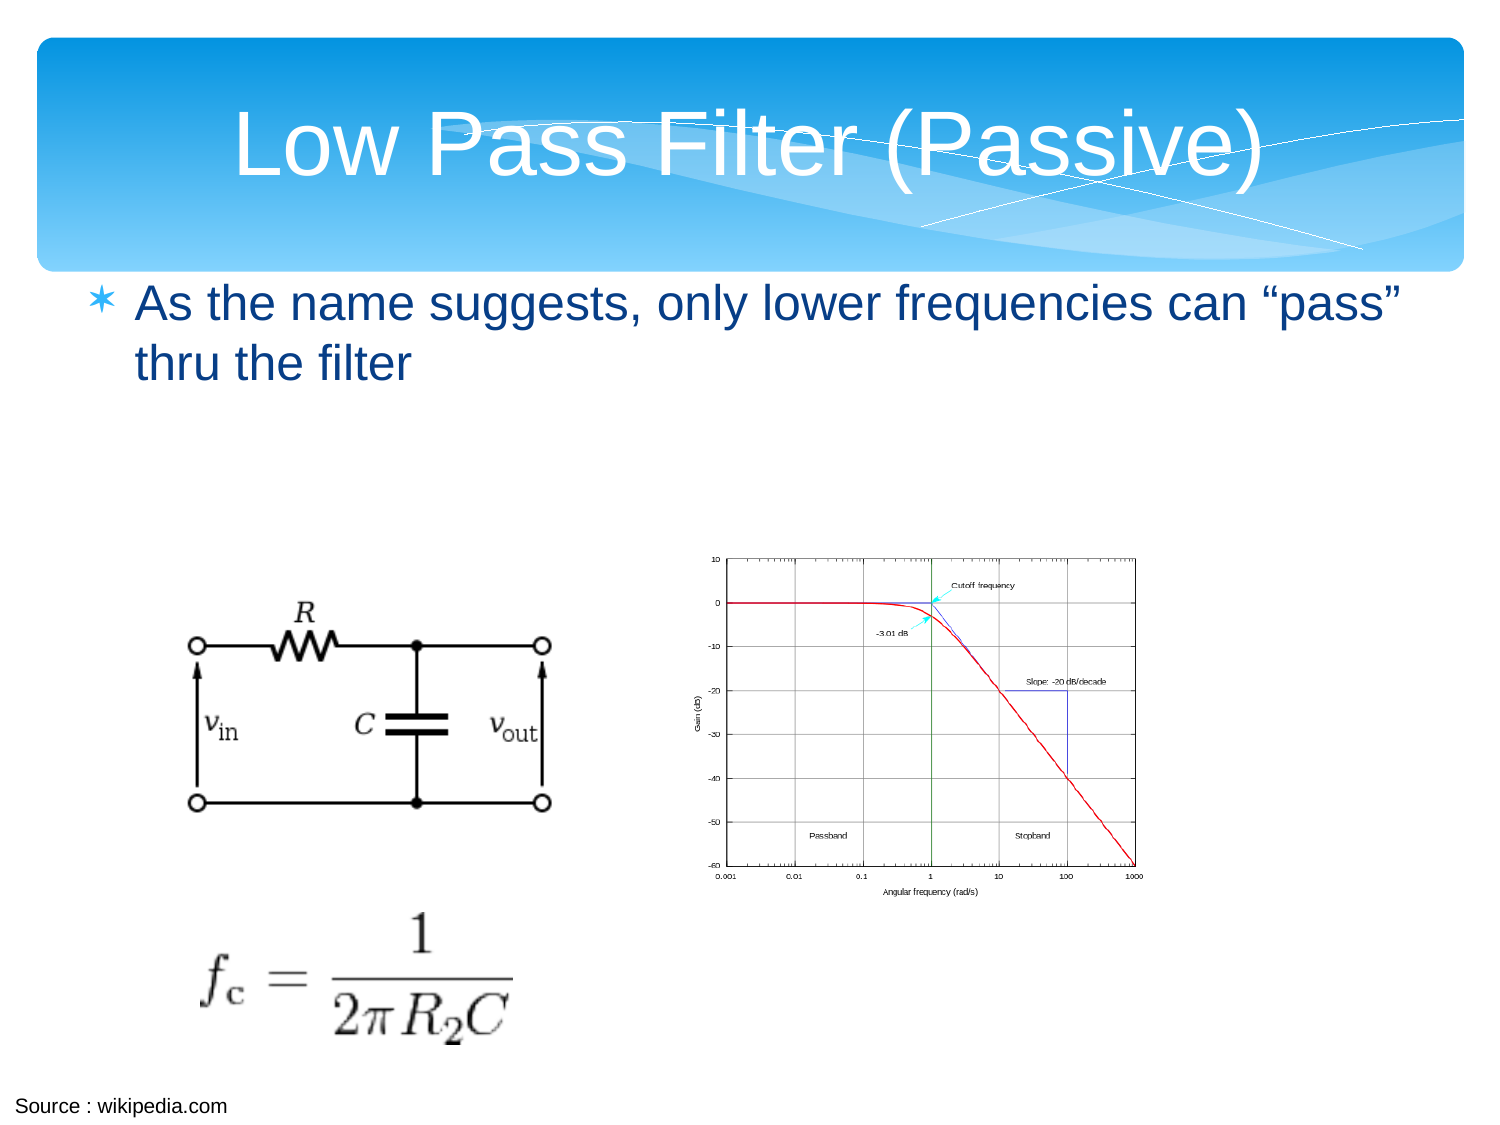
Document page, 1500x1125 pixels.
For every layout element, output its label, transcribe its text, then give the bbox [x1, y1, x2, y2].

text_box Source : wikipedia.com [0, 1084, 331, 1125]
picture [687, 549, 1150, 897]
title Low Pass Filter (Passive) [75, 45, 1426, 233]
list As the name suggests, only lower frequencies can “pass” thru the filter [75, 262, 1426, 1005]
picture [200, 912, 513, 1045]
picture [174, 599, 566, 819]
